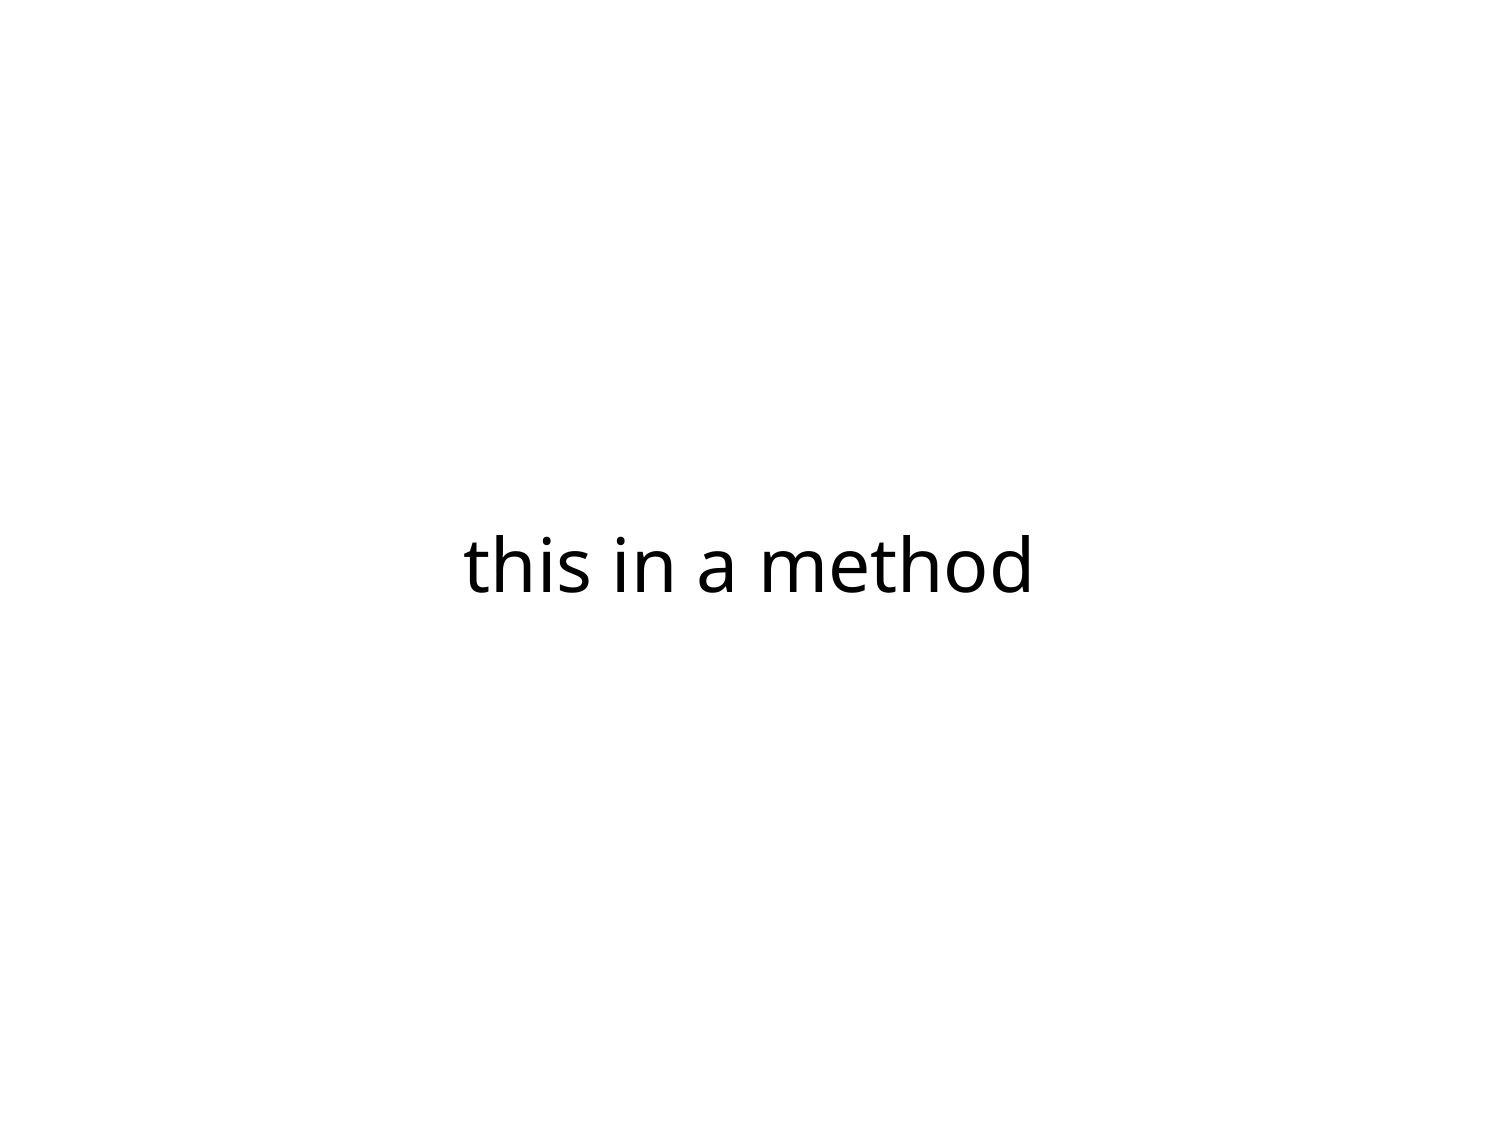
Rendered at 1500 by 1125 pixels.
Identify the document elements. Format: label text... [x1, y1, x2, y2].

title this in a method [51, 470, 1449, 655]
